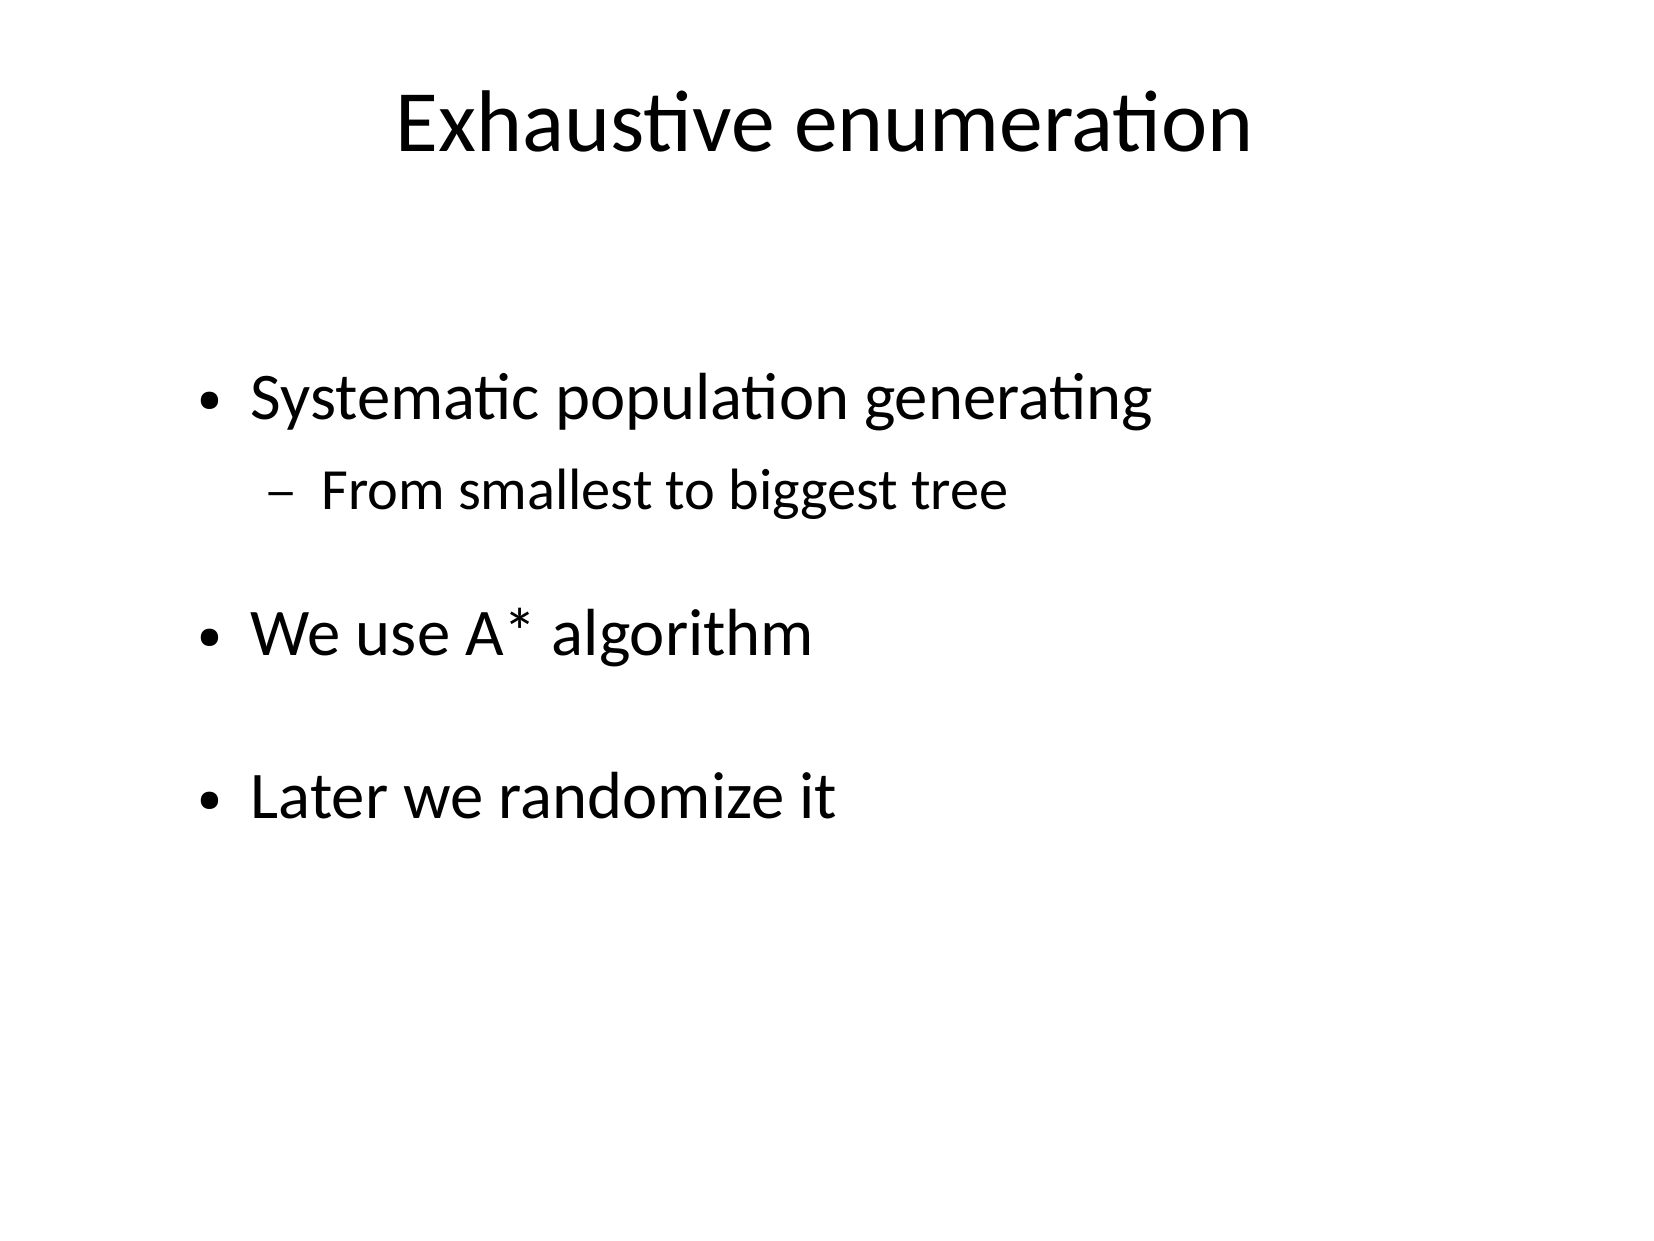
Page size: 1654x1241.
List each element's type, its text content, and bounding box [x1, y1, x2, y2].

list Systematic population generating From smallest to biggest tree We use A* algorithm Later we randomize it [180, 369, 1381, 1089]
title Exhaustive enumeration [45, 57, 1606, 203]
